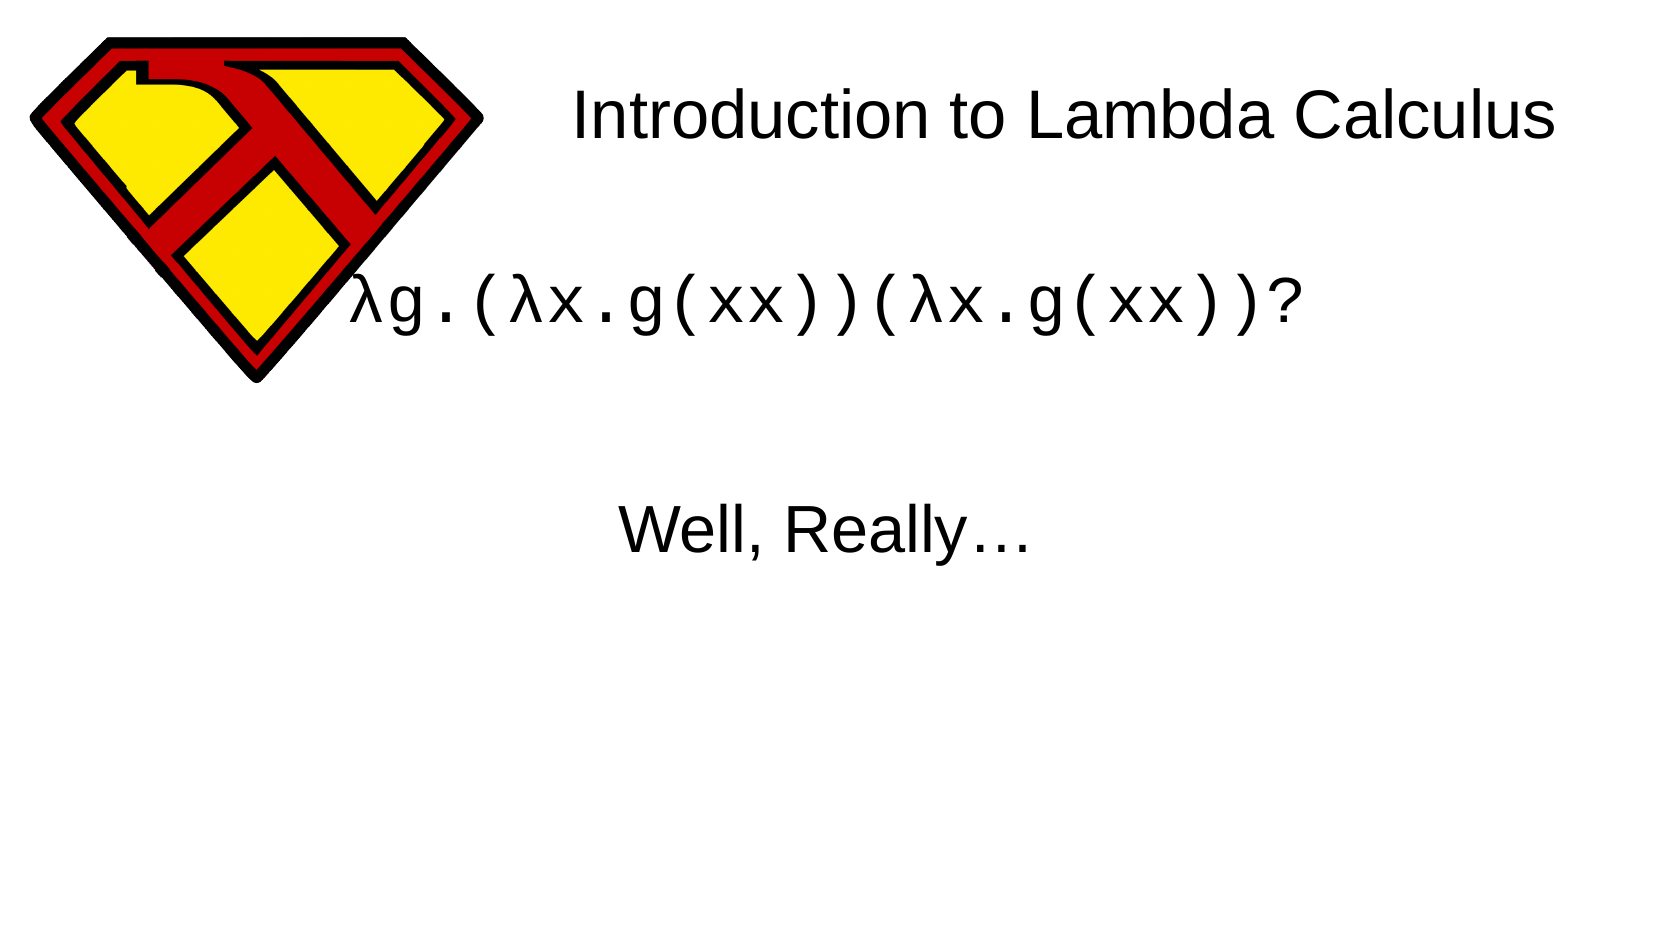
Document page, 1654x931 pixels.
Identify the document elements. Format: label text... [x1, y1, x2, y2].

title Introduction to Lambda Calculus [540, 37, 1571, 193]
picture [0, 23, 515, 414]
subtitle λg.(λx.g(xx))(λx.g(xx))? Well, Really… [82, 258, 1571, 799]
